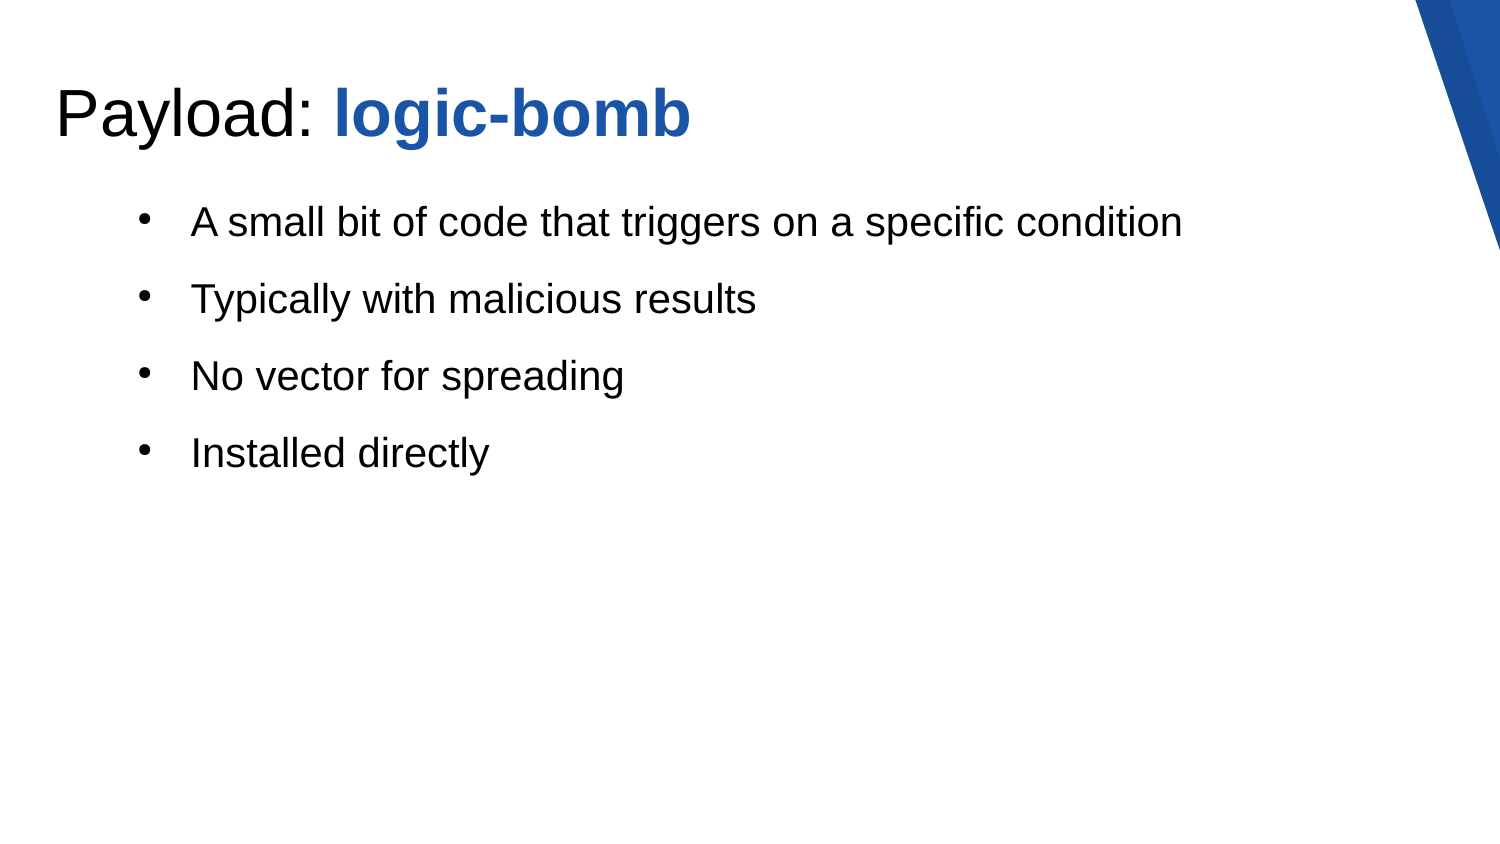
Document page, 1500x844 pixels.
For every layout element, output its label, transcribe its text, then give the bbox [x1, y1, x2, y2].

list A small bit of code that triggers on a specific condition Typically with malicious results No vector for spreading Installed directly [104, 180, 1471, 755]
title Payload: logic-bomb [40, 97, 1231, 166]
